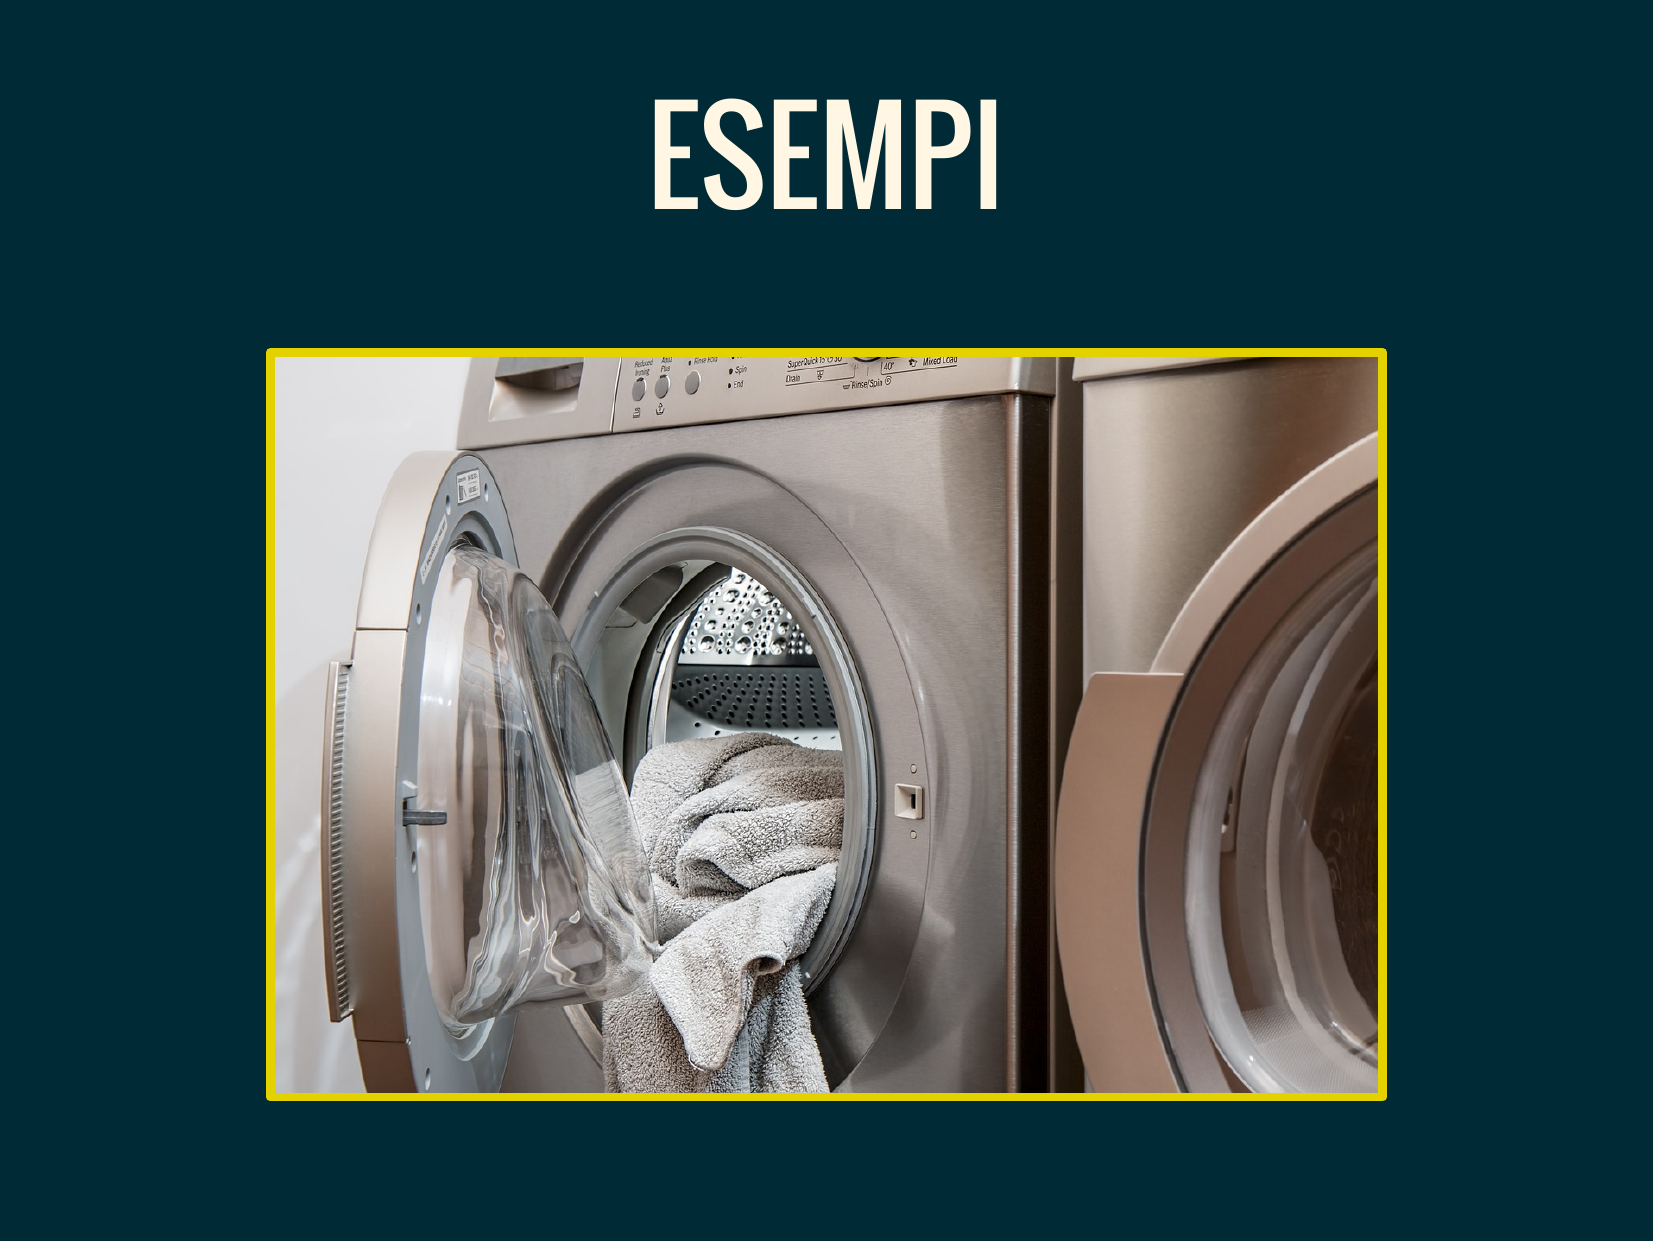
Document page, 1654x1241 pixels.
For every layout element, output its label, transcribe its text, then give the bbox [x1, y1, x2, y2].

title Esempi [82, 49, 1571, 257]
picture [274, 356, 1379, 1093]
